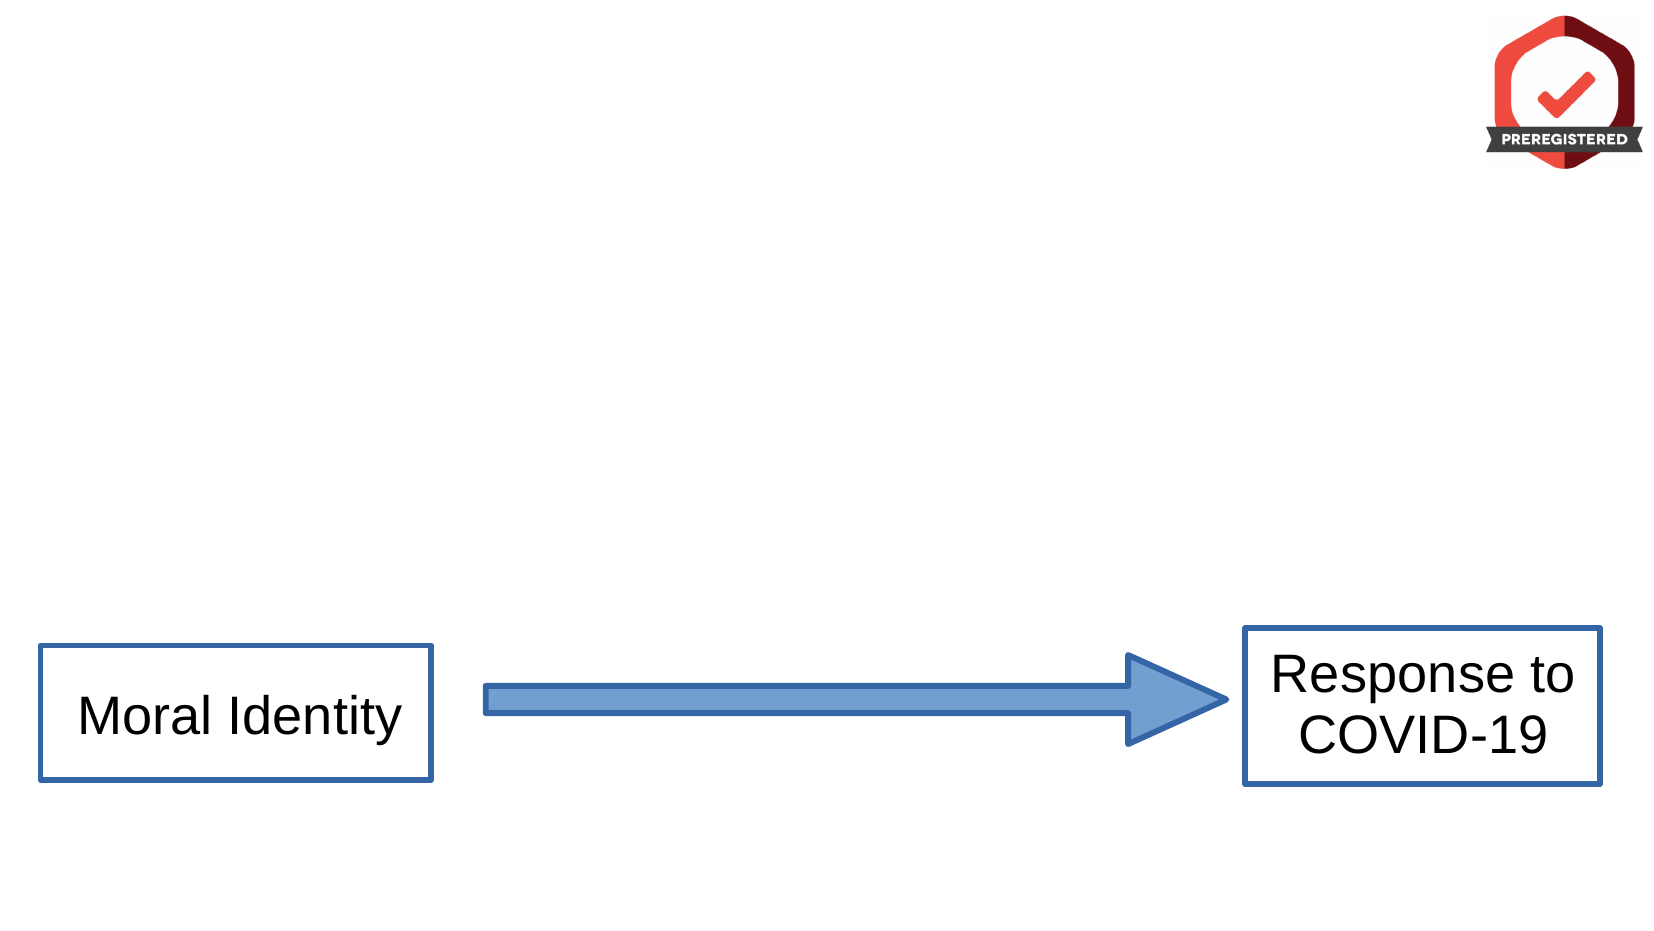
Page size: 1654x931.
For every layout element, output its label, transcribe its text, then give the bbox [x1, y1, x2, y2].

text_box Response to COVID-19 [1256, 636, 1592, 773]
text_box Moral Identity [62, 678, 418, 754]
text_box [1245, 628, 1600, 785]
picture [1485, 13, 1643, 169]
text_box [40, 645, 432, 780]
text_box [485, 654, 1227, 745]
